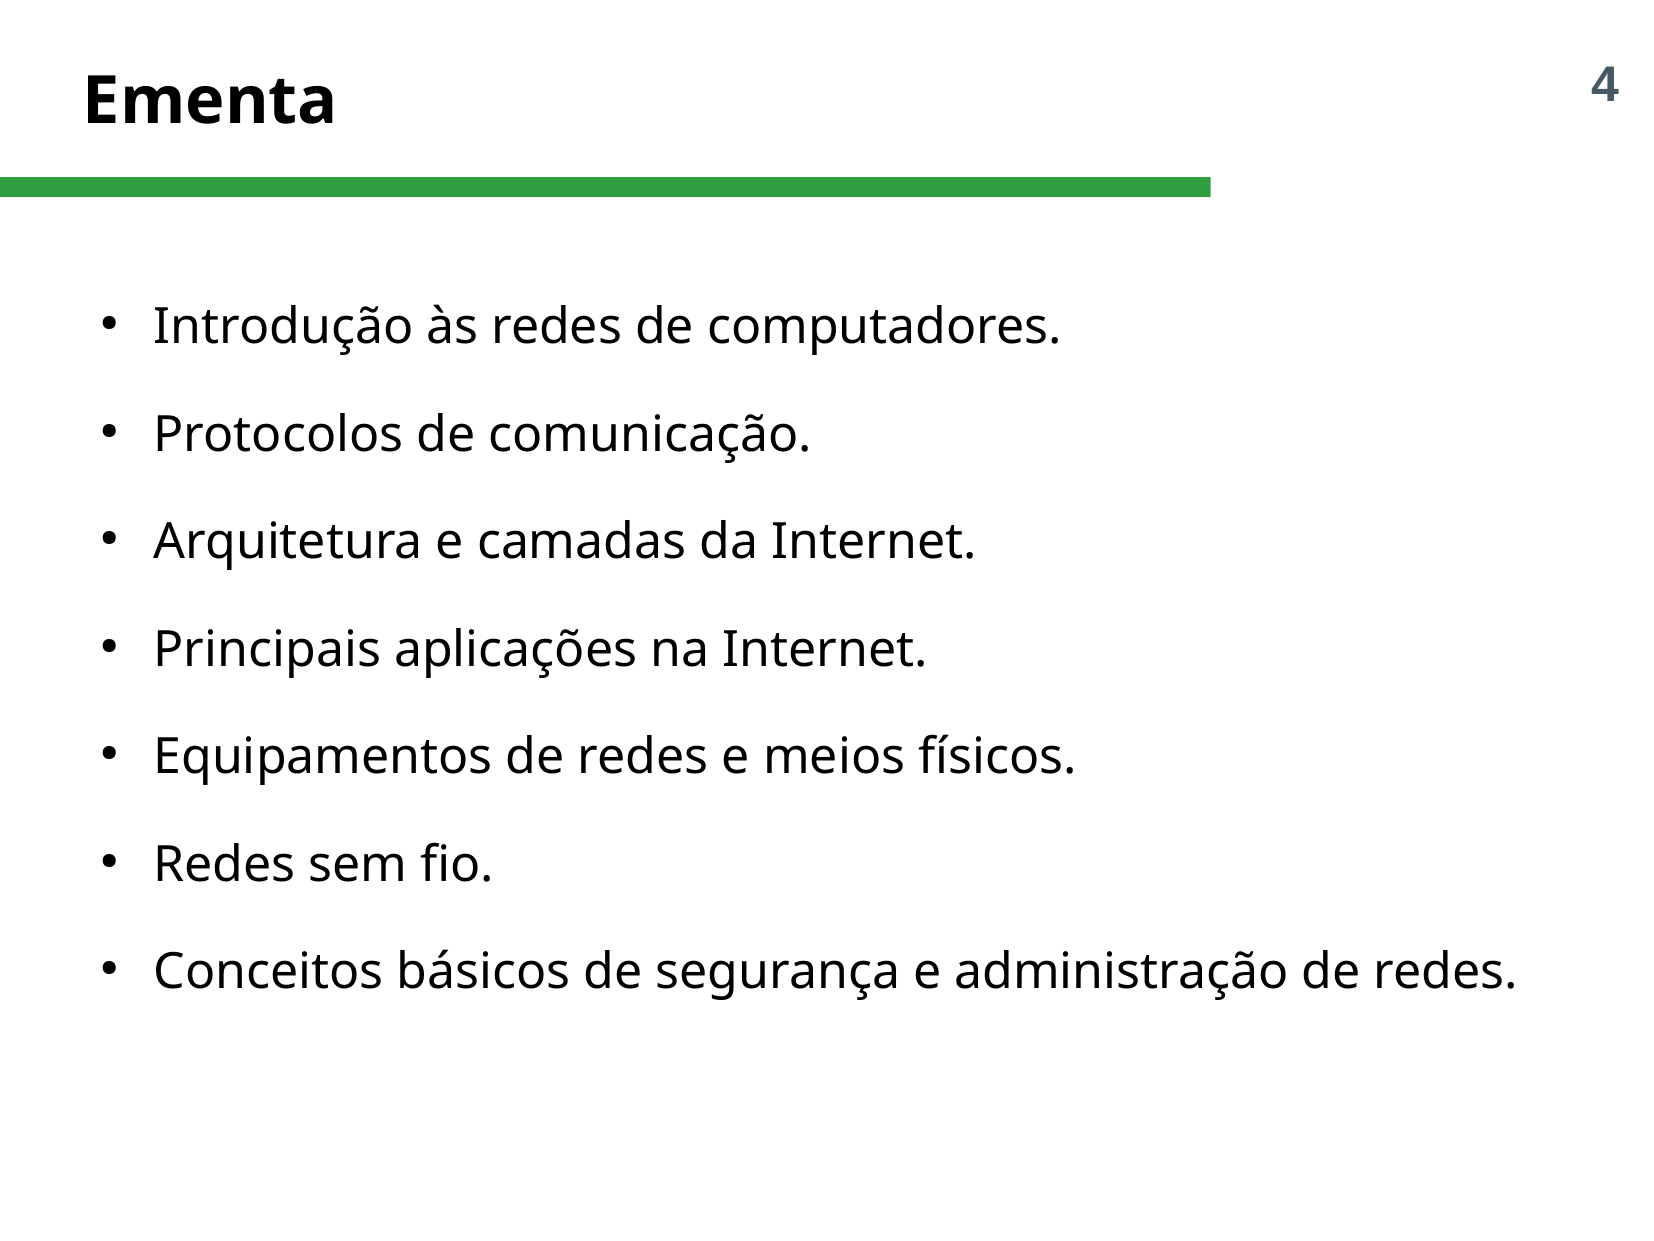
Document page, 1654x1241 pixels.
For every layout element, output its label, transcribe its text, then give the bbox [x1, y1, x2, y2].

list Introdução às redes de computadores. Protocolos de comunicação. Arquitetura e camadas da Internet. Principais aplicações na Internet. Equipamentos de redes e meios físicos. Redes sem fio. Conceitos básicos de segurança e administração de redes. [82, 290, 1571, 1216]
title Ementa [82, 0, 1152, 202]
